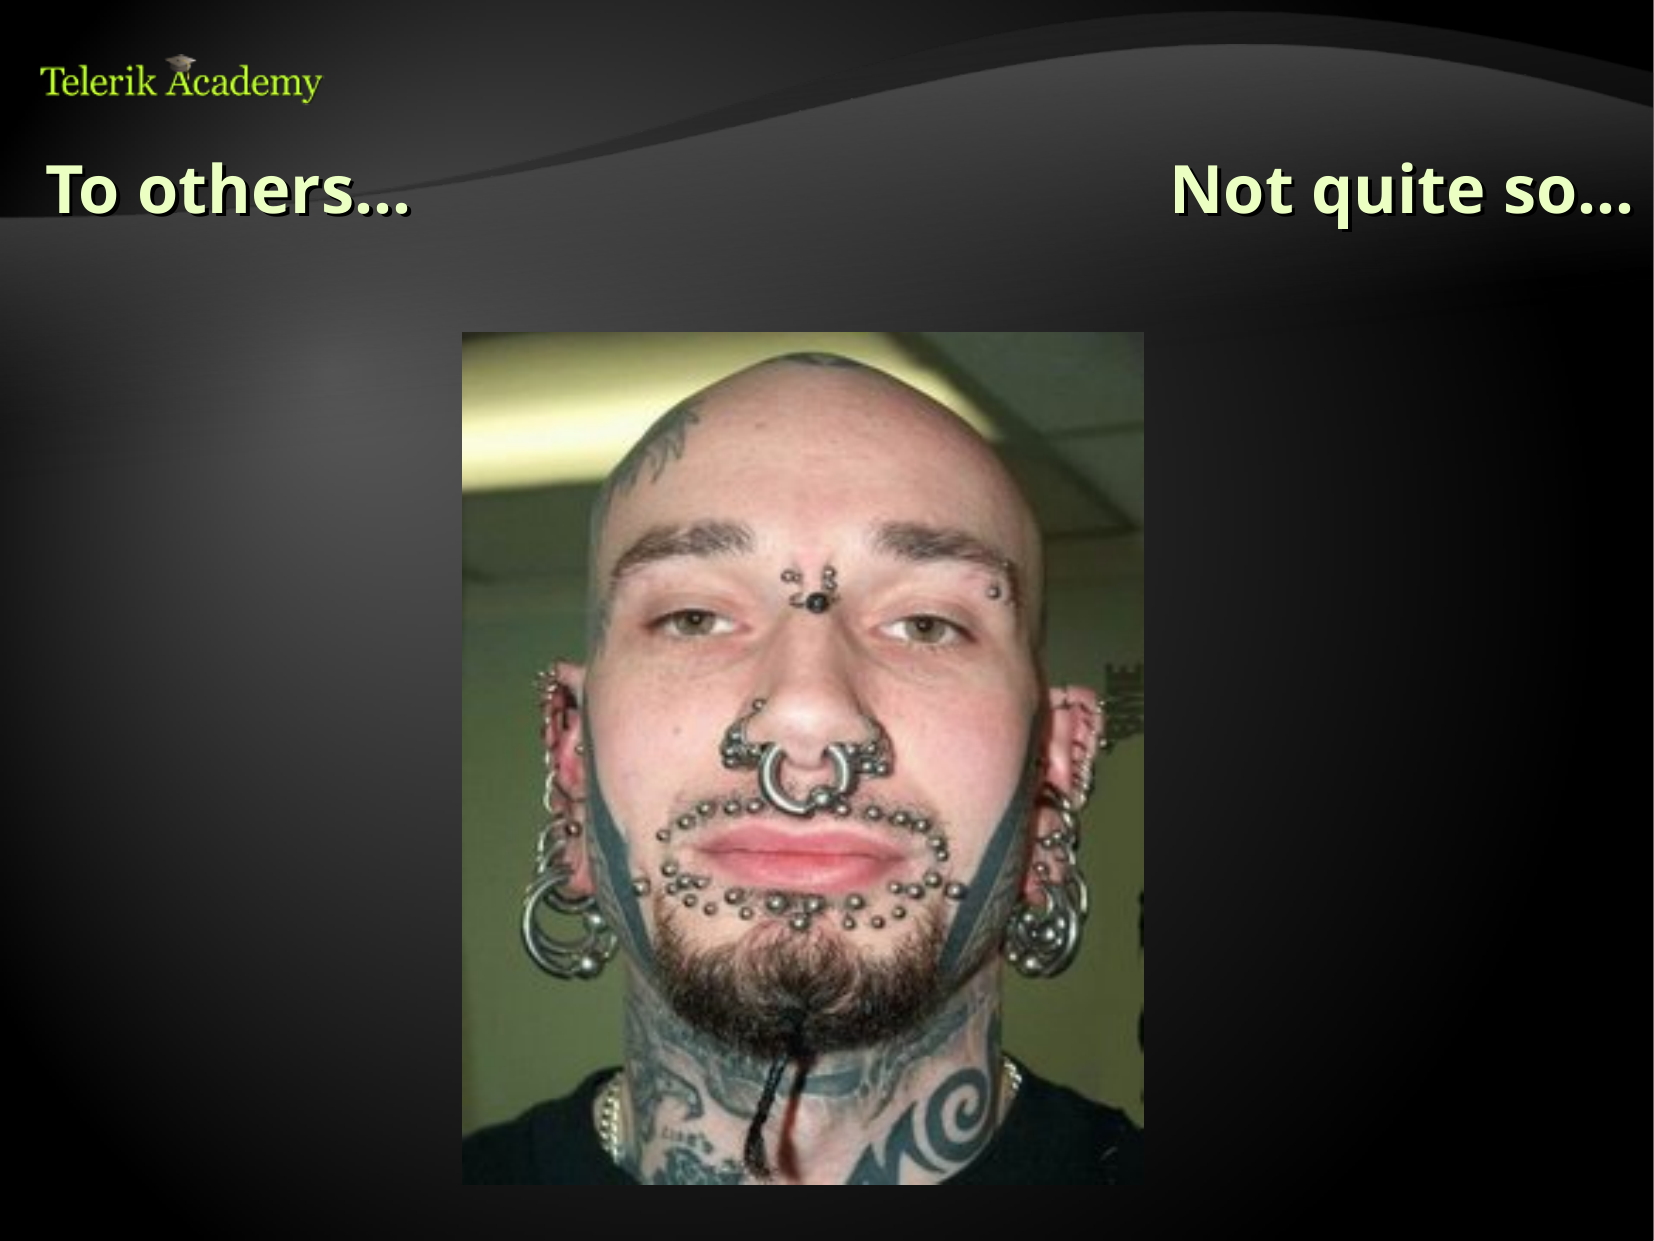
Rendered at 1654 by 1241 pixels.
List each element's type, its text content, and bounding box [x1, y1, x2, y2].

title Not quite so... [45, 89, 1636, 286]
picture [0, 0, 1654, 1241]
